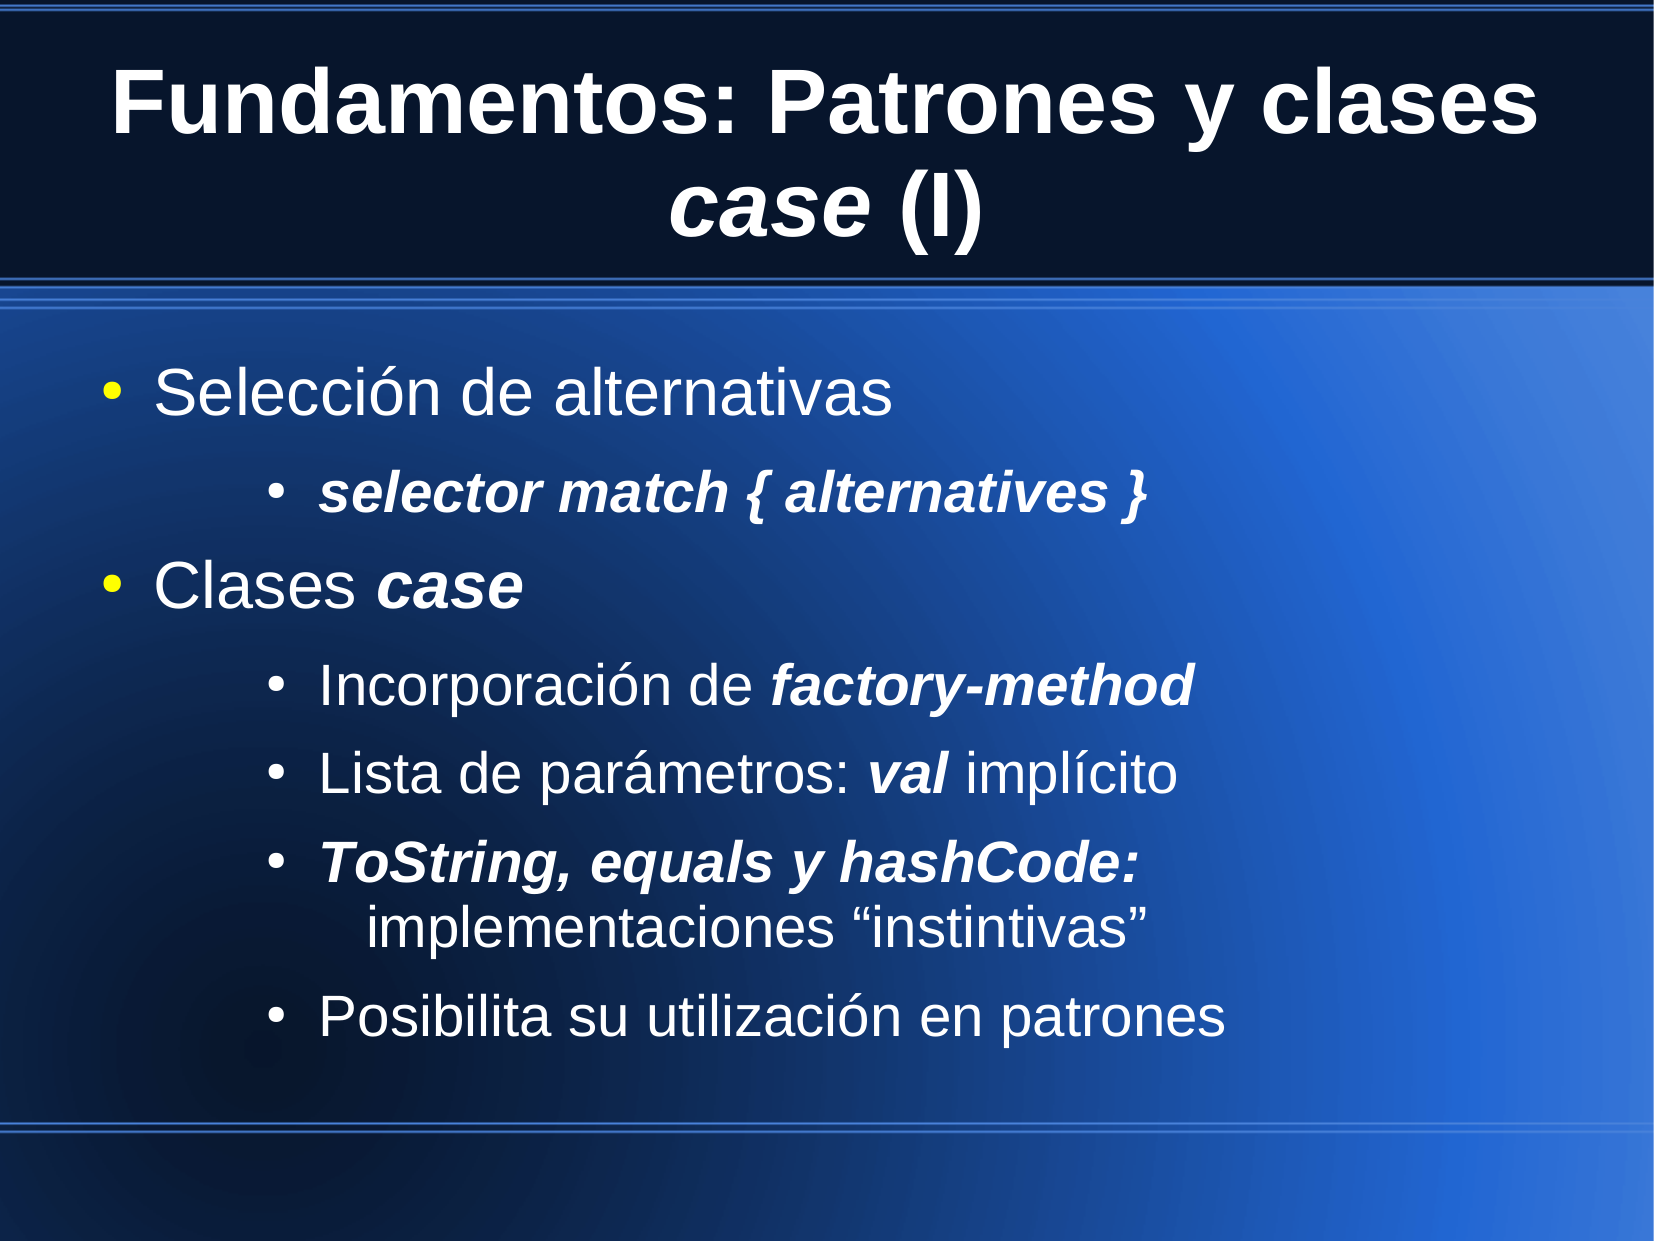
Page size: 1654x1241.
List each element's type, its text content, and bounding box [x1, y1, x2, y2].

title Fundamentos: Patrones y clases case (I) [82, 49, 1571, 257]
list Selección de alternativas selector match { alternatives } Clases case Incorporación de factory-method Lista de parámetros: val implícito ToString, equals y hashCode: implementaciones “instintivas” Posibilita su utilización en patrones [82, 355, 1571, 1174]
picture [0, 0, 1654, 1241]
